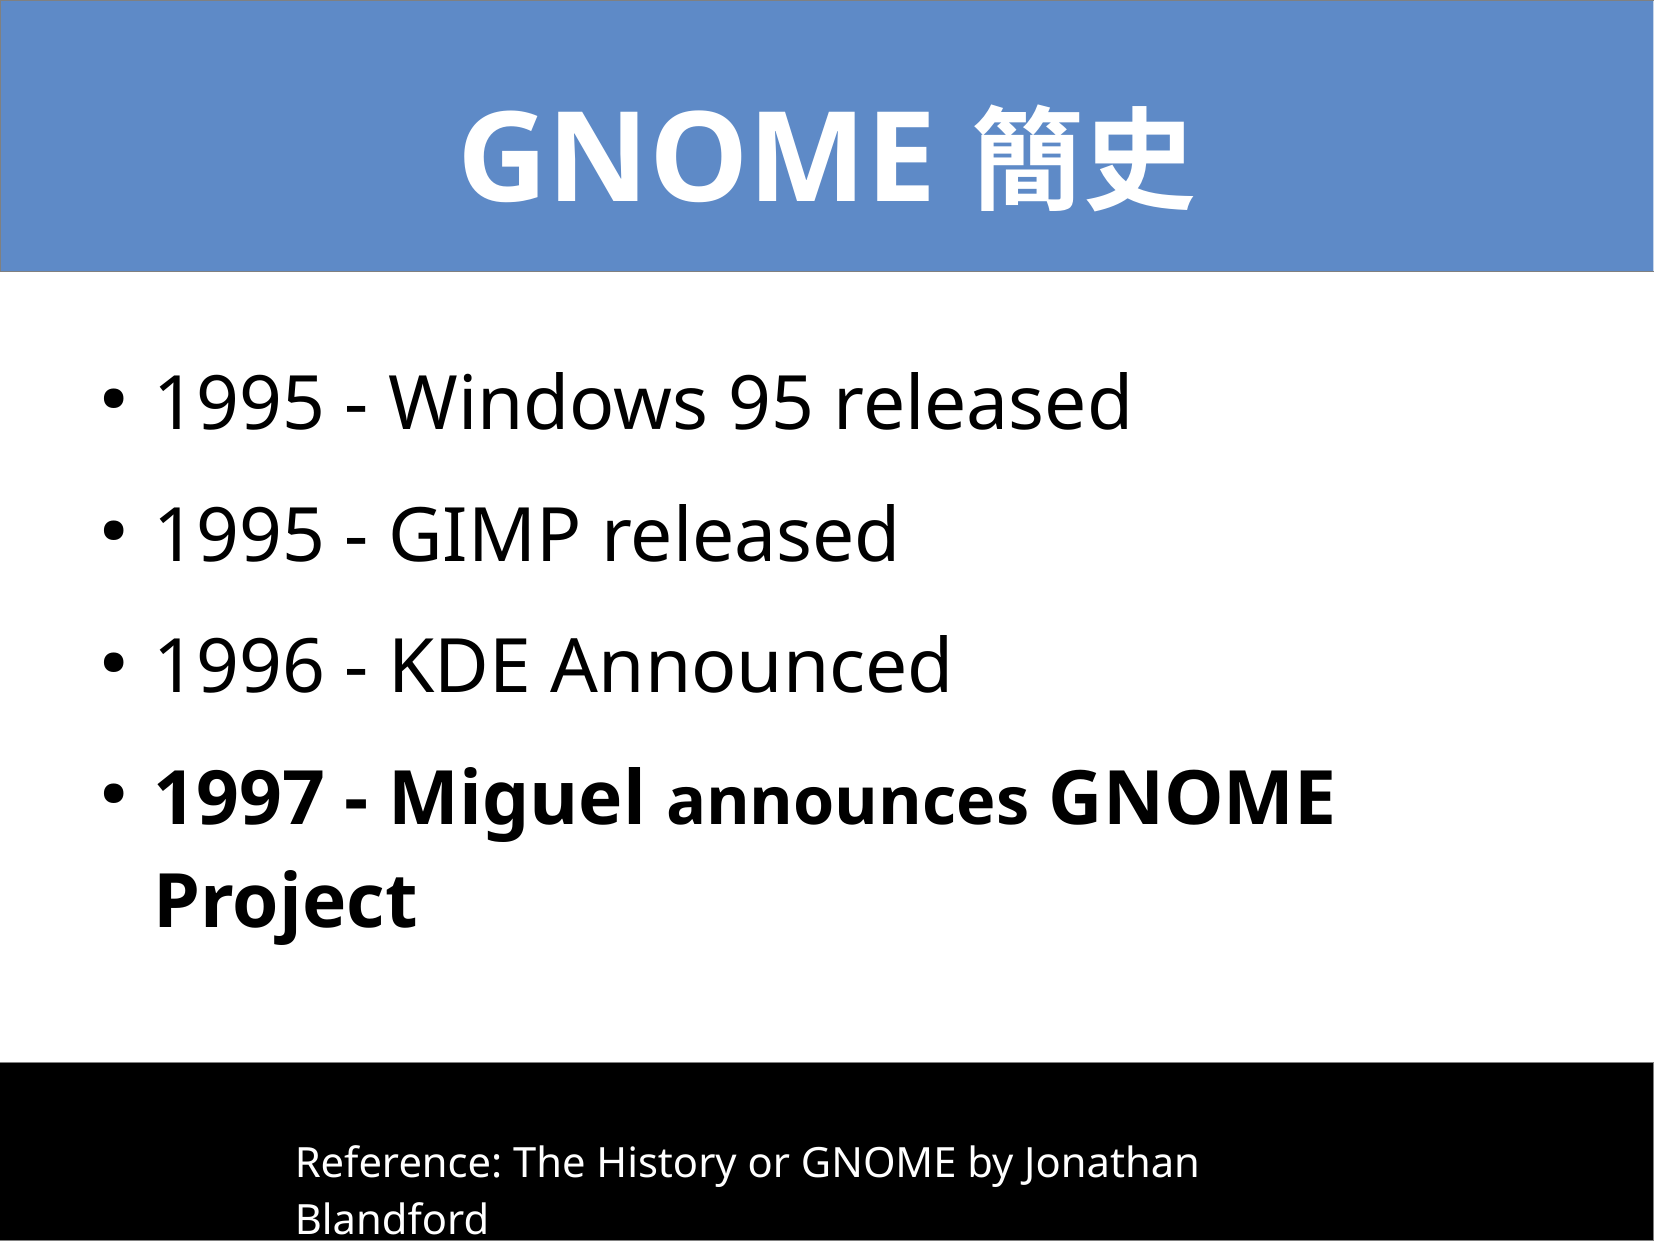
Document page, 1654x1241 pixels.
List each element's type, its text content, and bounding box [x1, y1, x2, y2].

text_box [0, 1062, 1654, 1241]
list 1995 - Windows 95 released 1995 - GIMP released 1996 - KDE Announced 1997 - Miguel announces GNOME Project [82, 349, 1538, 1069]
text_box [0, 0, 1654, 272]
text_box Reference: The History or GNOME by Jonathan Blandford [280, 1125, 1405, 1241]
title GNOME簡史 [82, 49, 1571, 257]
